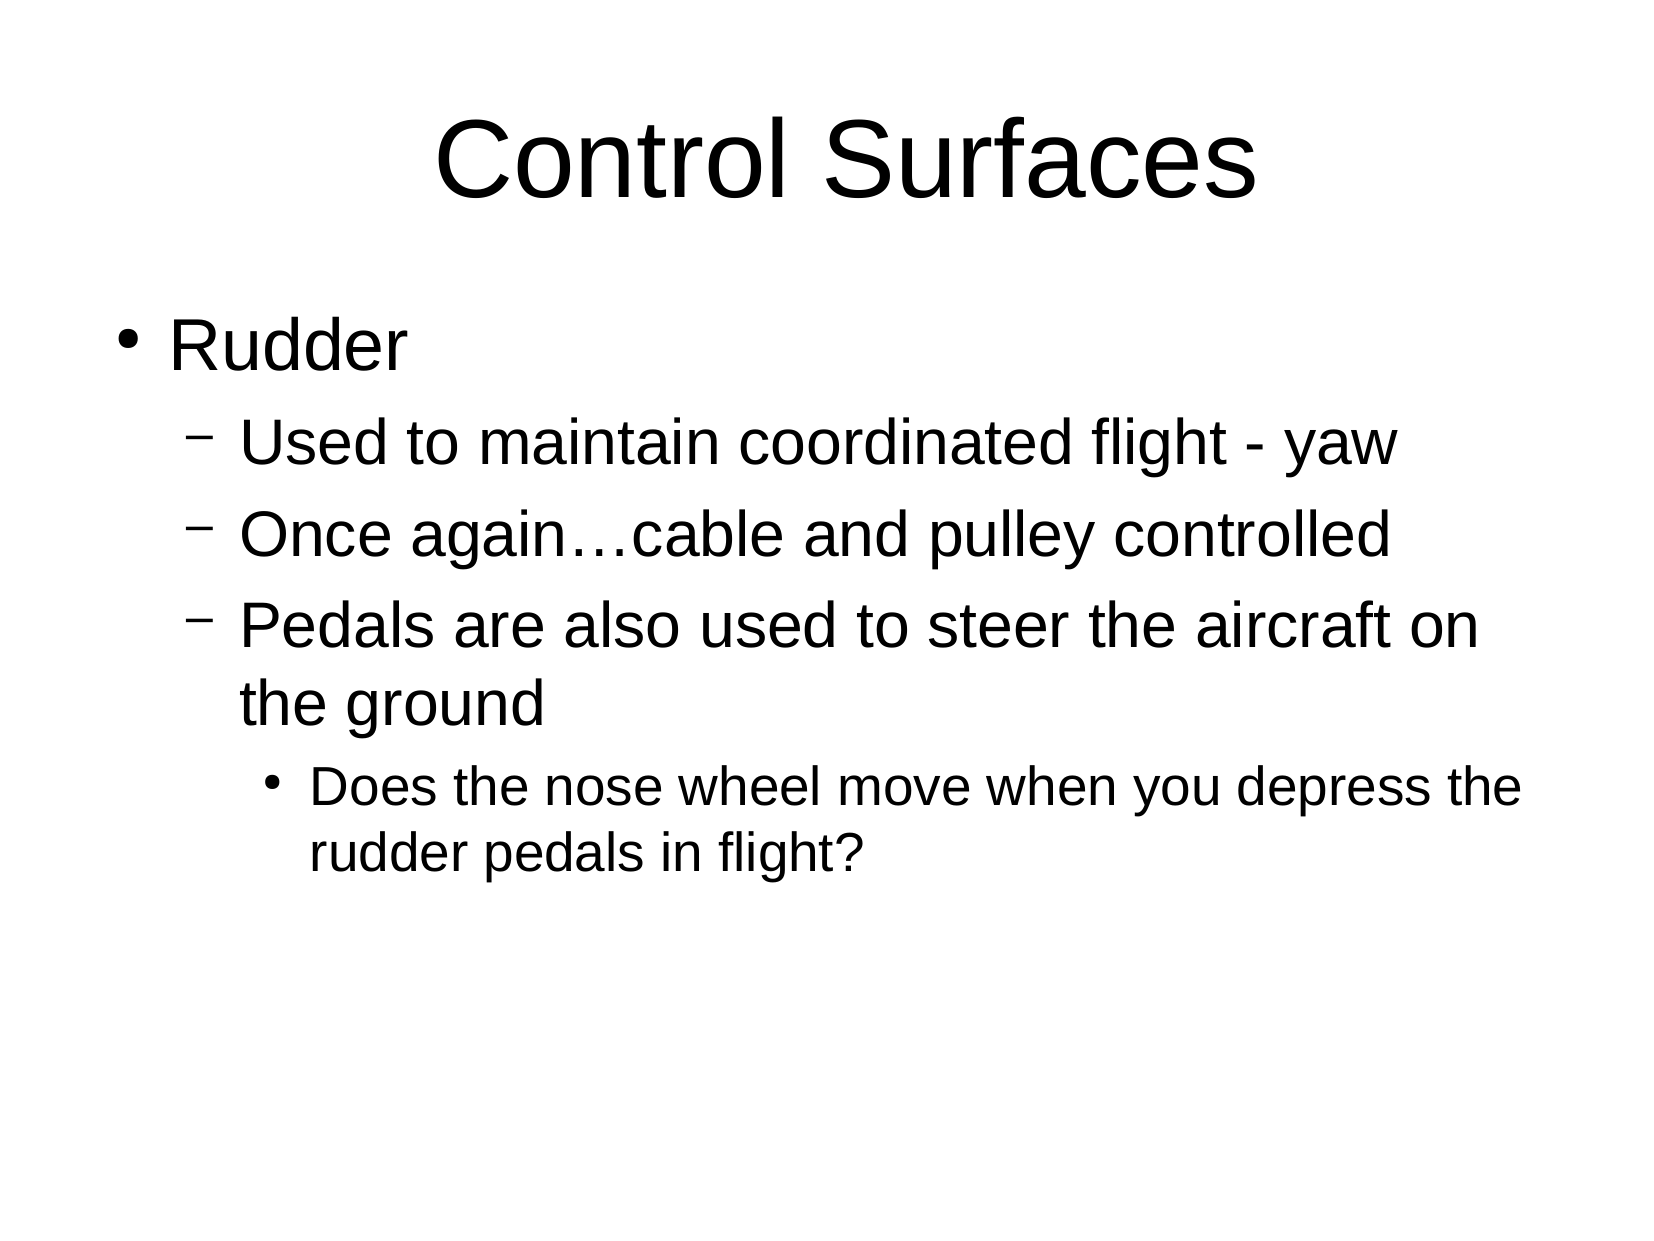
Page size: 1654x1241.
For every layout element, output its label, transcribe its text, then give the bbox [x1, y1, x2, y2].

list Rudder Used to maintain coordinated flight - yaw Once again…cable and pulley controlled Pedals are also used to steer the aircraft on the ground Does the nose wheel move when you depress the rudder pedals in flight? [82, 289, 1571, 1108]
title Control Surfaces [82, 49, 1571, 257]
